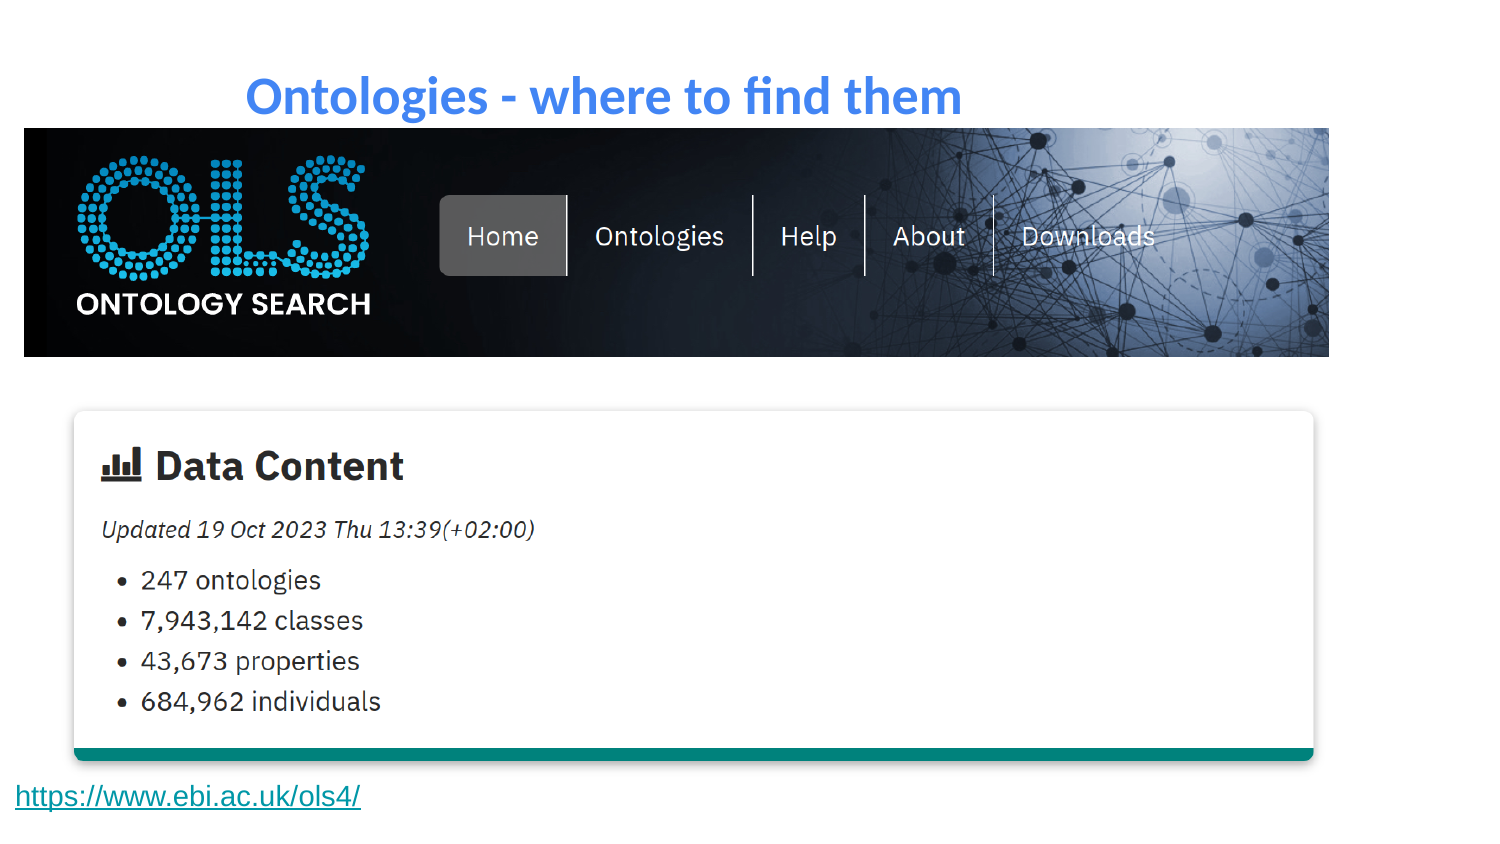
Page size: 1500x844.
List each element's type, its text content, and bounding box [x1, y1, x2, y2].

text_box Ontologies - where to find them [230, 45, 1038, 128]
picture [24, 128, 1329, 782]
text_box https://www.ebi.ac.uk/ols4/ [0, 762, 493, 828]
